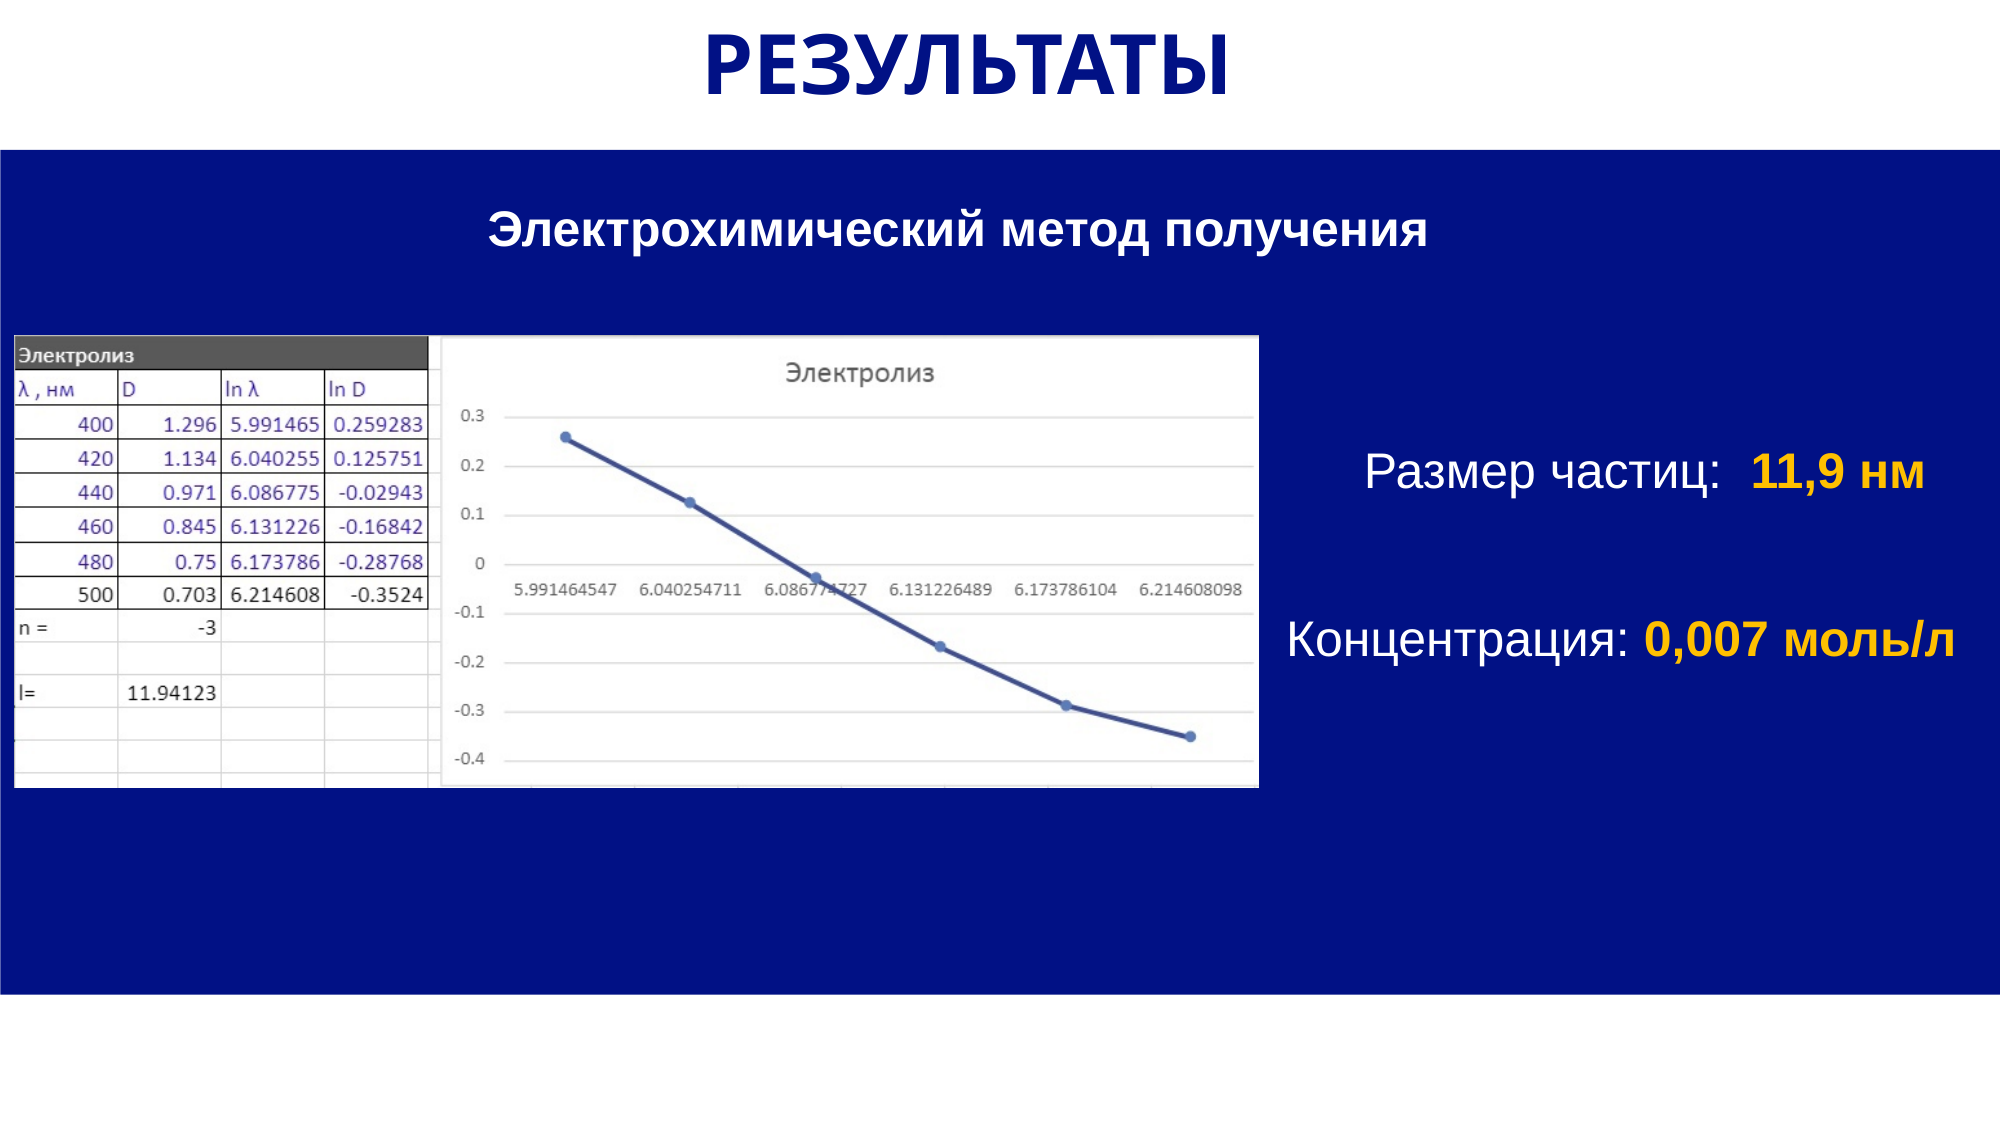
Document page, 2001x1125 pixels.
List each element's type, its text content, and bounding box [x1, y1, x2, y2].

text_box РЕЗУЛЬТАТЫ [686, 3, 1363, 119]
text_box [0, 149, 2000, 995]
text_box Электрохимический метод получения [472, 189, 1528, 265]
text_box Размер частиц: 11,9 нм [1349, 431, 2000, 507]
text_box Концентрация: 0,007 моль/л [1271, 562, 2000, 711]
picture [14, 335, 1259, 790]
